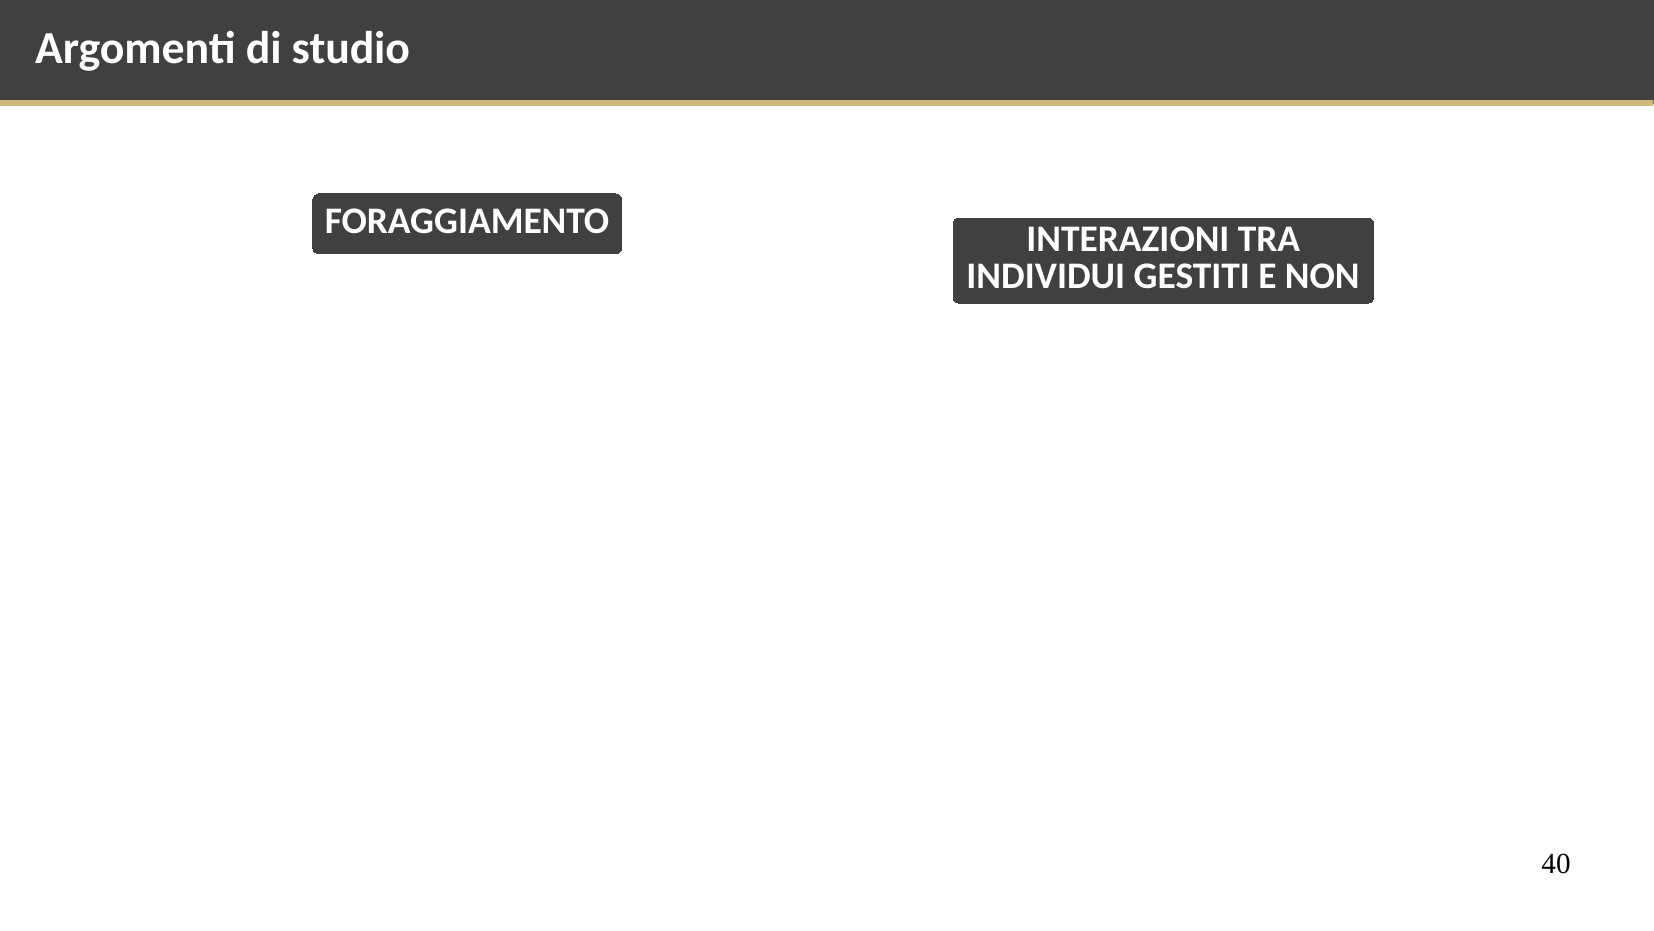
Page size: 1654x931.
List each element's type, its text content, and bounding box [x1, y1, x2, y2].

text_box FORAGGIAMENTO [312, 193, 622, 254]
text_box Argomenti di studio [0, 0, 1654, 100]
text_box INTERAZIONI TRA INDIVIDUI GESTITI E NON [953, 218, 1374, 304]
